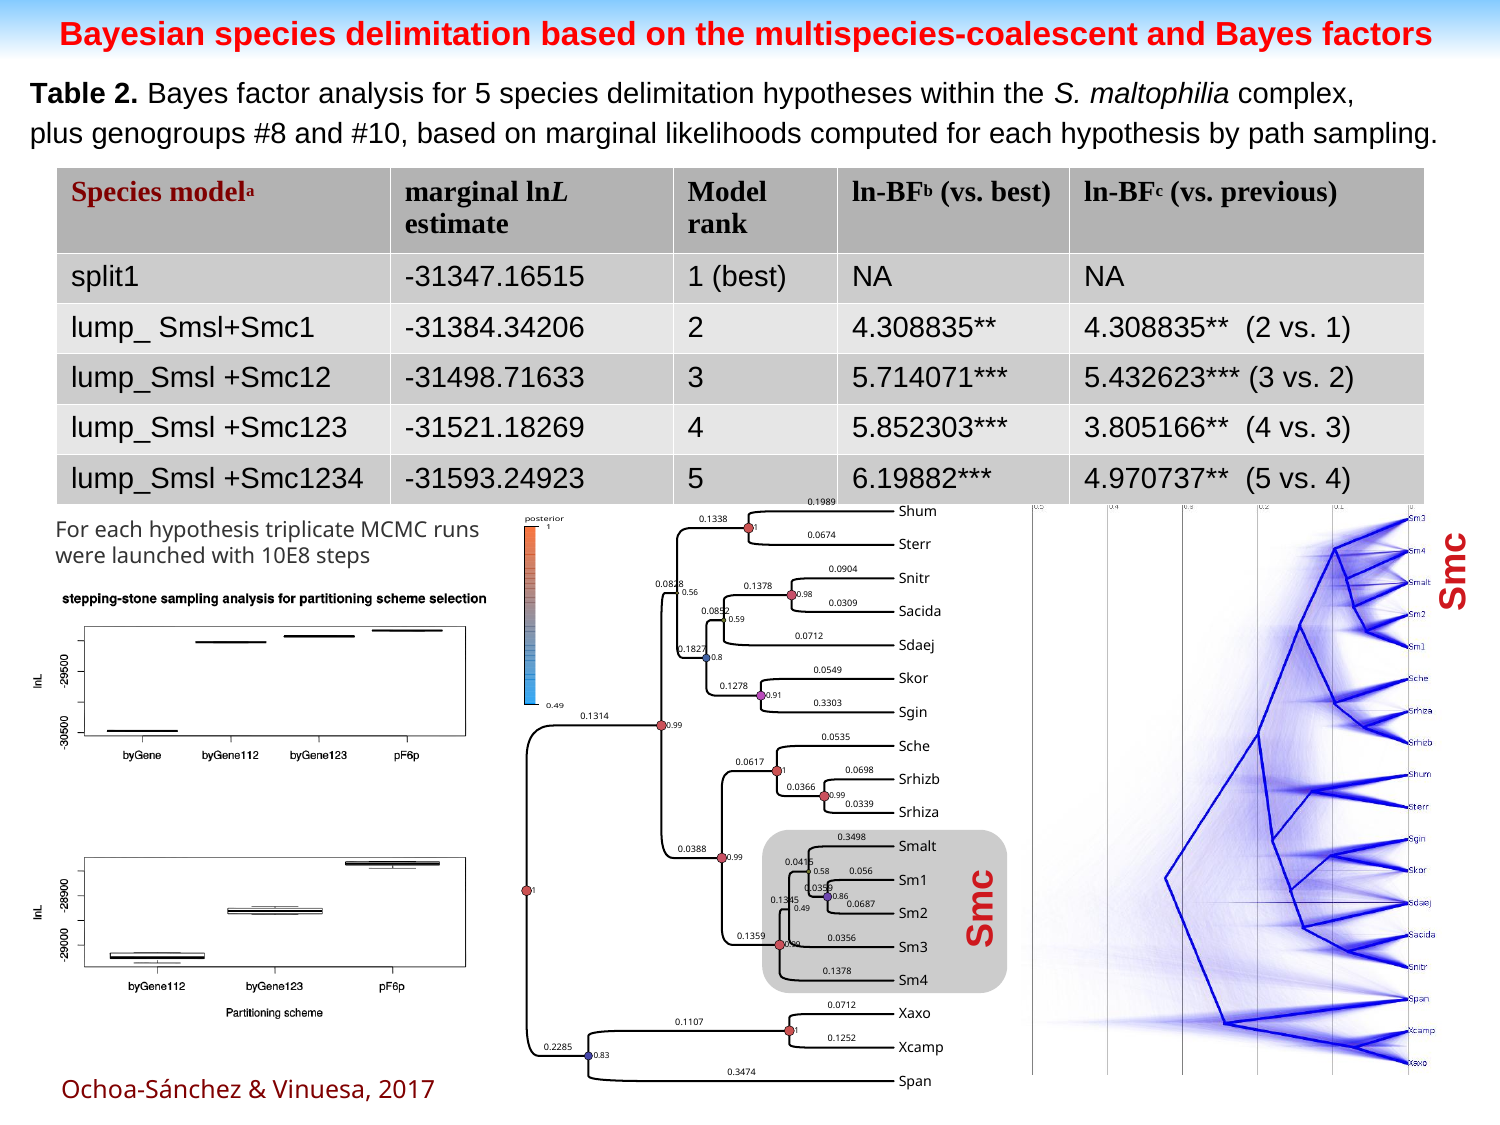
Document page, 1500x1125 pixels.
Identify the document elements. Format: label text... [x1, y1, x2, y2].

table_cell 4 [674, 405, 837, 454]
table_cell split1 [57, 254, 390, 303]
table_header Model rank [674, 168, 837, 253]
table_cell lump_Smsl +Smc123 [57, 405, 390, 454]
table_cell lump_Smsl +Smc1234 [57, 455, 390, 504]
table_cell 5.432623*** (3 vs. 2) [1070, 354, 1424, 404]
table_cell 4.308835** [838, 304, 1069, 353]
text_box Smc [947, 845, 1008, 964]
table_cell 5.852303*** [838, 405, 1069, 454]
table_header ln-BFc (vs. previous) [1070, 168, 1424, 253]
table_cell lump_ Smsl+Smc1 [57, 304, 390, 353]
picture [1021, 502, 1457, 1075]
table_cell 2 [674, 304, 837, 353]
table_cell 1 (best) [674, 254, 837, 303]
text_box Table 2. Bayes factor analysis for 5 species delimitation hypotheses within the S. maltophilia complex, plus genogroups #8 and #10, based on marginal likelihoods computed for each hypothesis by path sampling. [15, 61, 1471, 157]
table_header marginal lnL estimate [391, 168, 673, 253]
text_box Bayesian species delimitation based on the multispecies-coalescent and Bayes factors [44, 4, 1471, 60]
table_cell 3 [674, 354, 837, 404]
table_cell 6.19882*** [838, 455, 1069, 504]
table_cell -31498.71633 [391, 354, 673, 404]
text_box Smc [1420, 508, 1481, 626]
table_cell -31521.18269 [391, 405, 673, 454]
table_cell 4.970737** (5 vs. 4) [1070, 455, 1424, 504]
table_header Species modela [57, 168, 390, 253]
table_header ln-BFb (vs. best) [838, 168, 1069, 253]
table_cell 4.308835** (2 vs. 1) [1070, 304, 1424, 353]
text_box [944, 829, 1008, 994]
table_cell 3.805166** (4 vs. 3) [1070, 405, 1424, 454]
table_cell NA [1070, 254, 1424, 303]
table_cell lump_Smsl +Smc12 [57, 354, 390, 404]
picture [520, 498, 944, 1091]
table_cell 5.714071*** [838, 354, 1069, 404]
text_box [0, 0, 1500, 60]
picture [29, 571, 493, 1034]
text_box Ochoa-Sánchez & Vinuesa, 2017 [46, 1066, 485, 1112]
table_cell -31593.24923 [391, 455, 673, 504]
table_cell -31384.34206 [391, 304, 673, 353]
table_cell -31347.16515 [391, 254, 673, 303]
text_box For each hypothesis triplicate MCMC runs were launched with 10E8 steps [40, 508, 504, 582]
table_cell 5 [674, 455, 837, 498]
table_cell NA [838, 254, 1069, 303]
